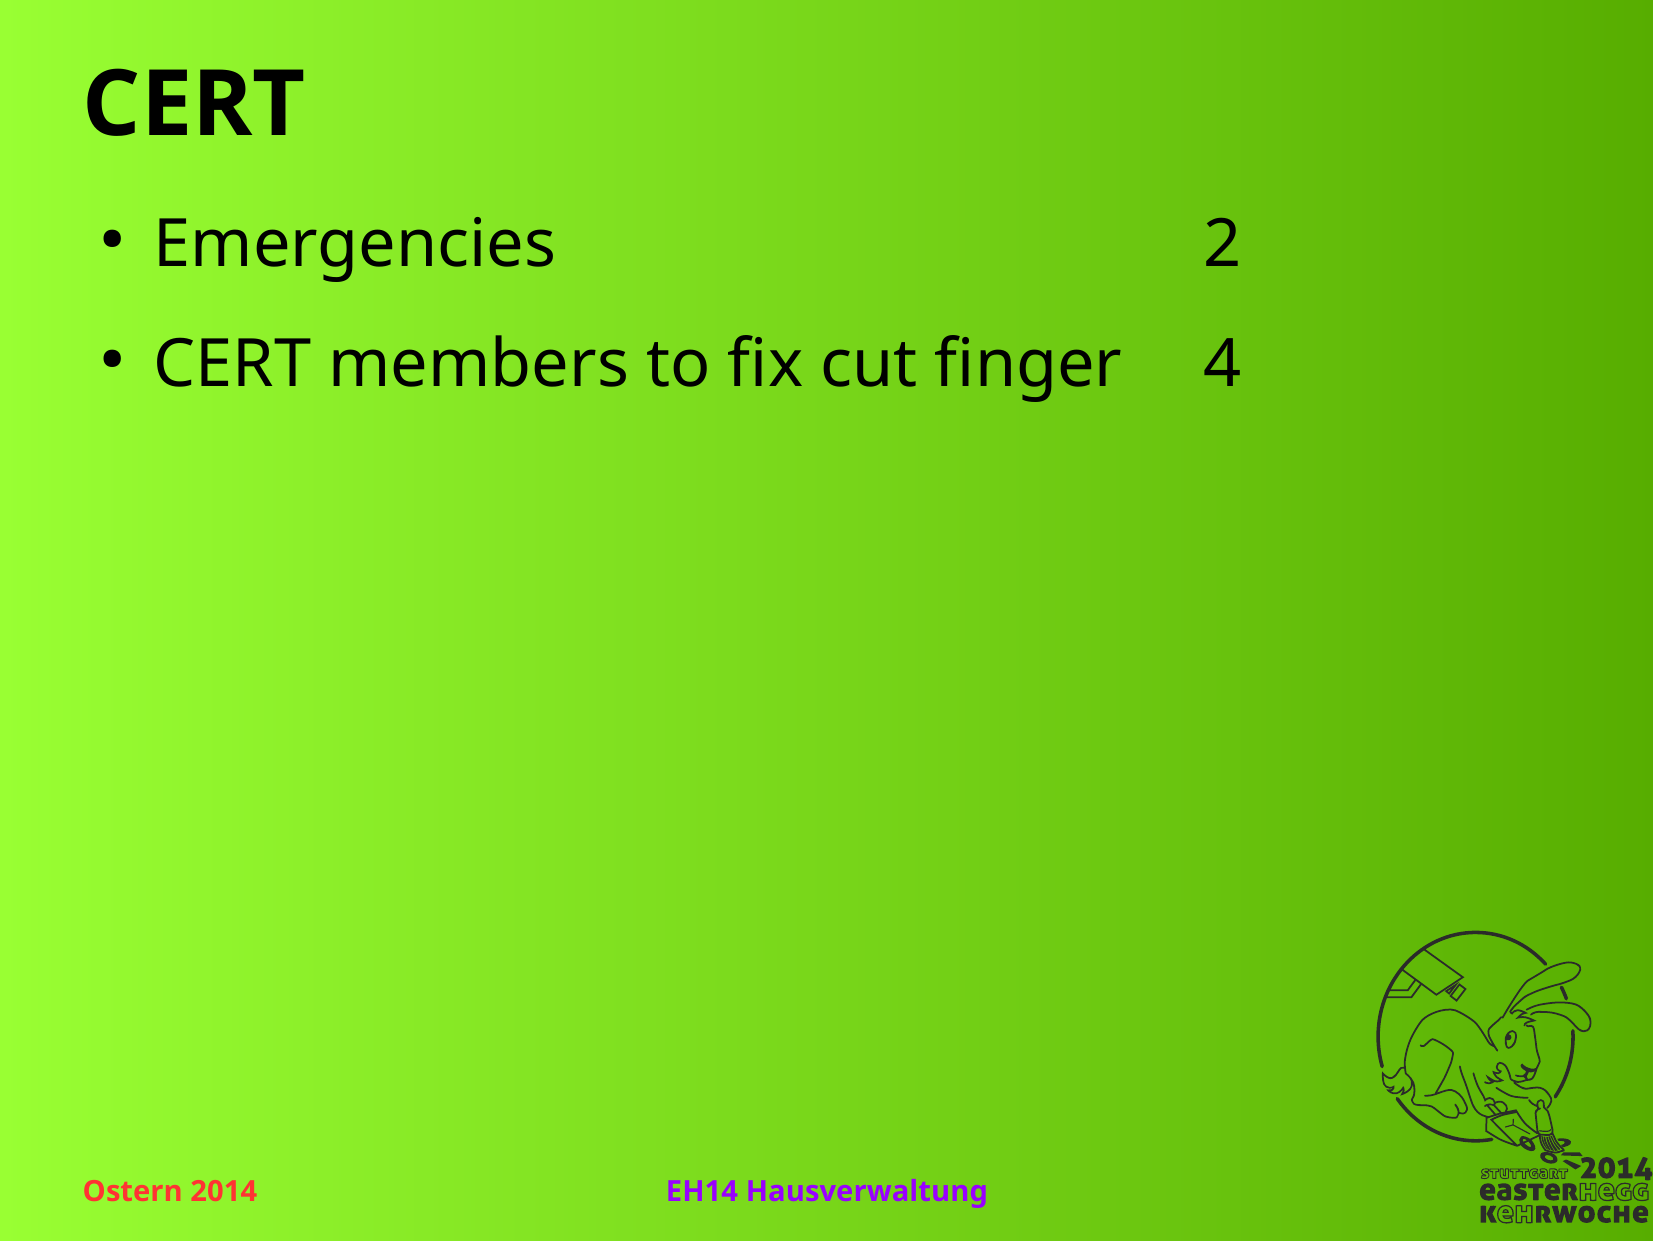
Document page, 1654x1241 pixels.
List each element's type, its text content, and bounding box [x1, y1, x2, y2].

title CERT [82, 49, 1571, 151]
title Party Stats [77, 0, 81, 1240]
list Emergencies 2 CERT members to fix cut finger 4 [82, 195, 1571, 1131]
